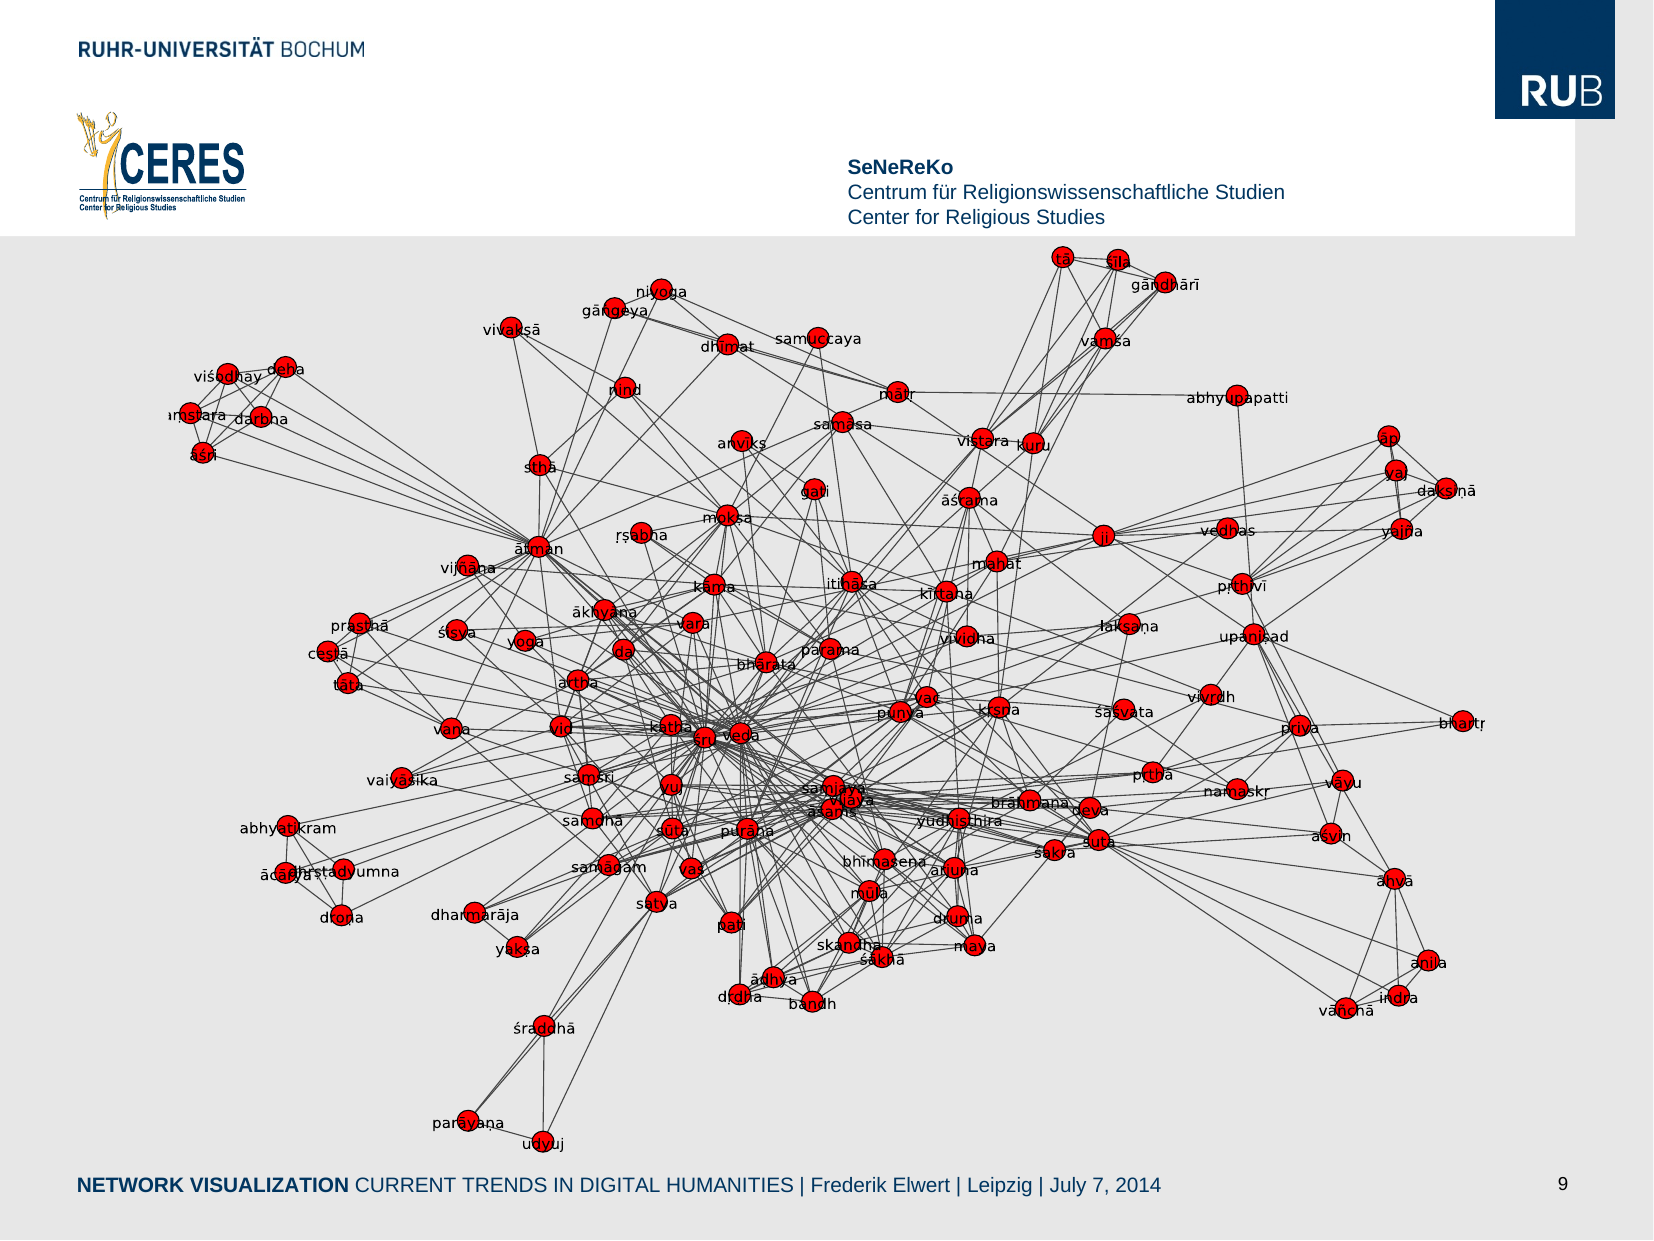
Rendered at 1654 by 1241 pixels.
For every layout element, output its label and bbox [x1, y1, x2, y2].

picture [79, 37, 364, 57]
picture [168, 236, 1485, 1241]
picture [1495, 0, 1615, 119]
